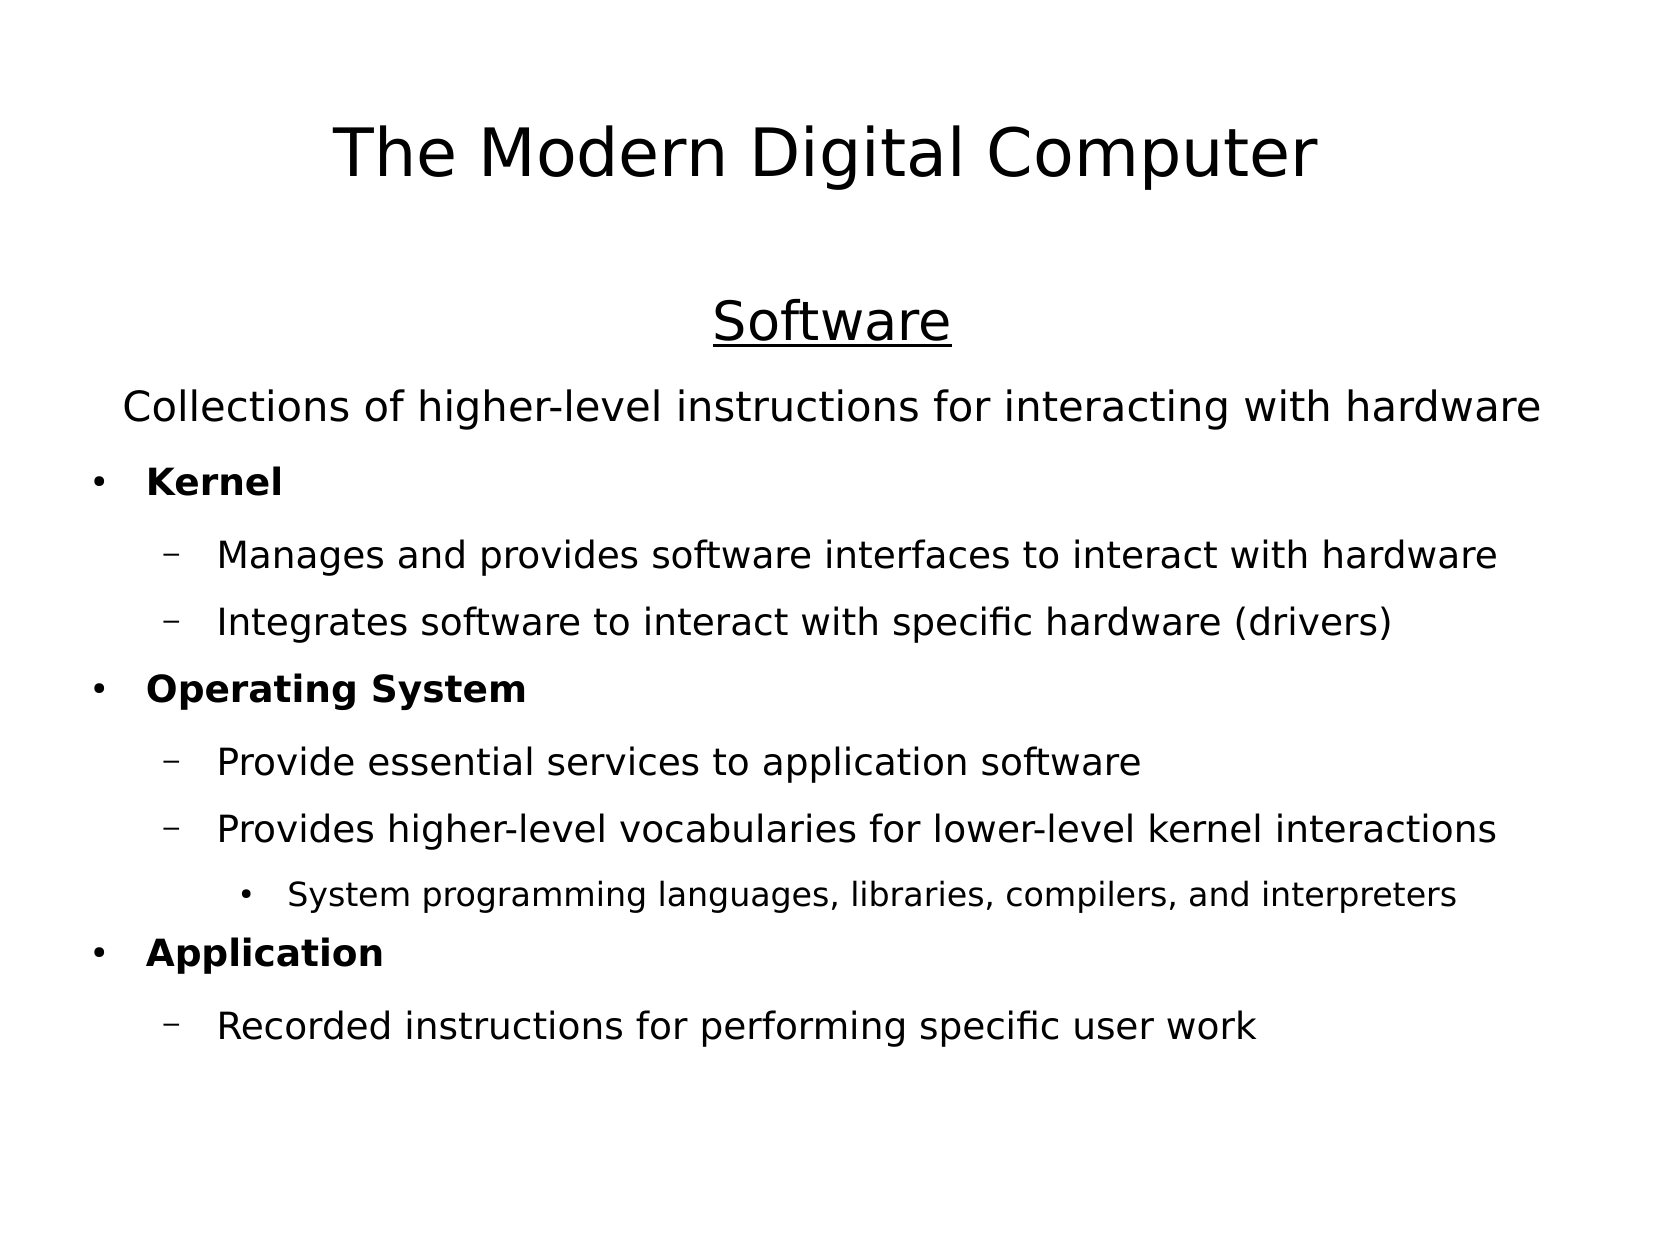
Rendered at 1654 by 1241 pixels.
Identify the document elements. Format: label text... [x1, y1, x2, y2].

list Software Collections of higher-level instructions for interacting with hardware Kernel Manages and provides software interfaces to interact with hardware Integrates software to interact with specific hardware (drivers) Operating System Provide essential services to application software Provides higher-level vocabularies for lower-level kernel interactions System programming languages, libraries, compilers, and interpreters Application Recorded instructions for performing specific user work [75, 290, 1591, 1201]
title The Modern Digital Computer [82, 49, 1571, 257]
